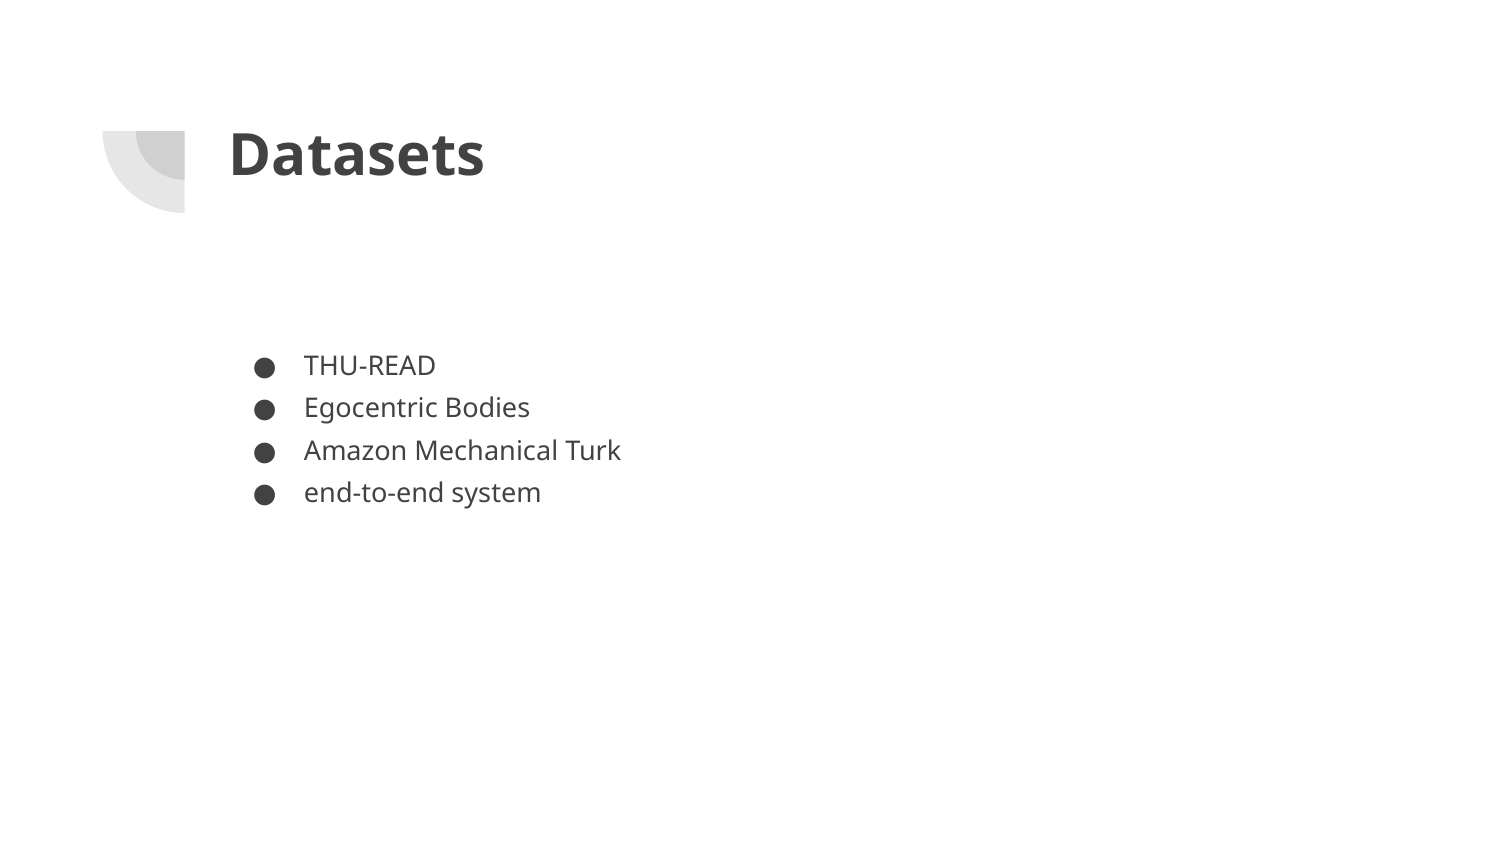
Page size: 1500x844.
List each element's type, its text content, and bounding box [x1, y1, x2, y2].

title Datasets [213, 98, 1368, 263]
list THU-READ Egocentric Bodies Amazon Mechanical Turk end-to-end system [213, 326, 1368, 744]
